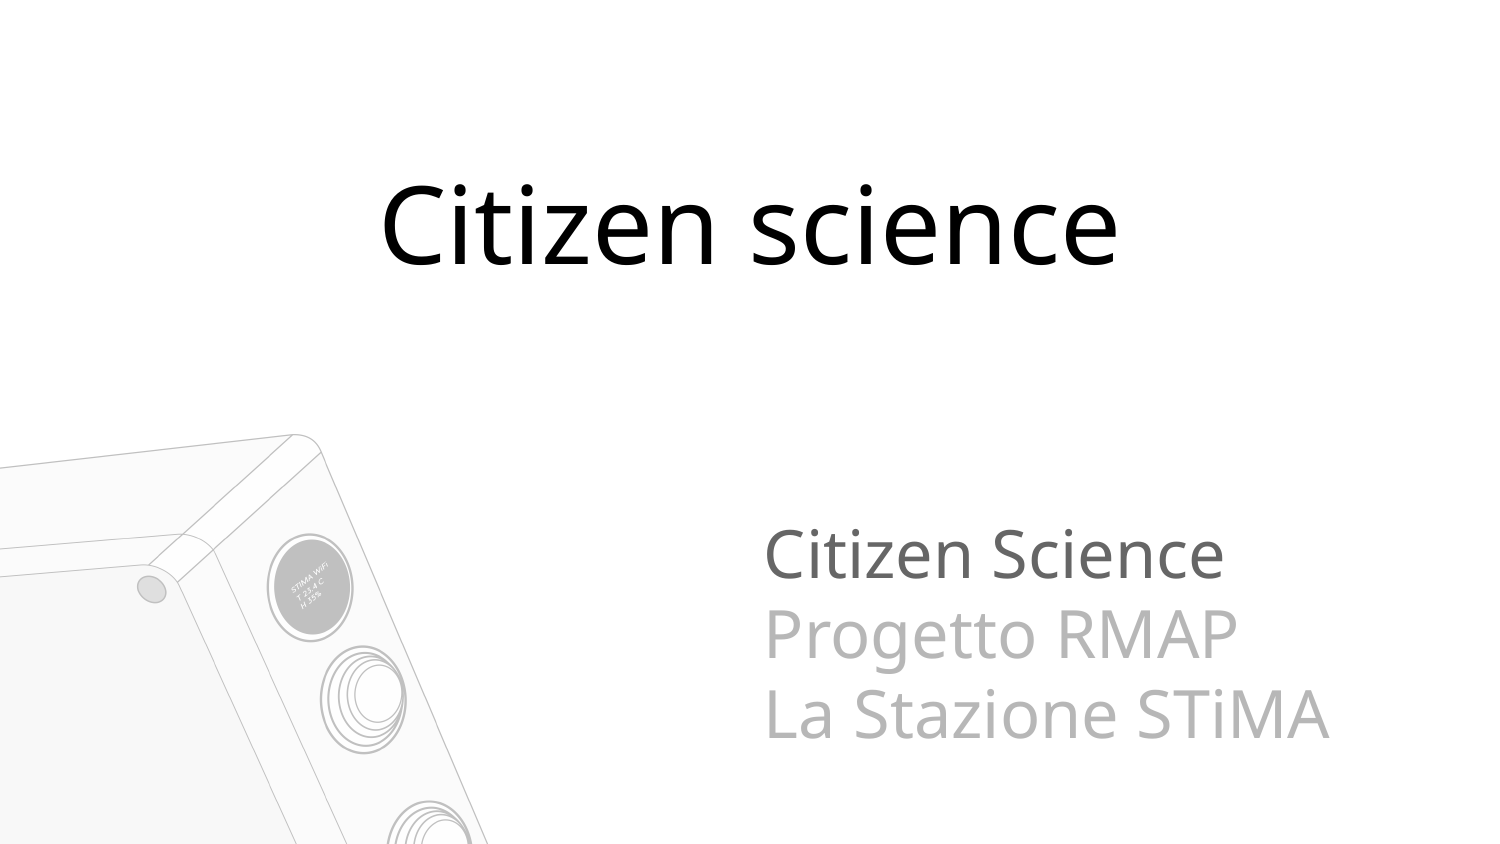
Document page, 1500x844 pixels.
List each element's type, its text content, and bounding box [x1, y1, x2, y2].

picture [0, 434, 492, 844]
title Citizen science [51, 122, 1449, 459]
text_box Citizen Science Progetto RMAP La Stazione STiMA [749, 496, 1372, 767]
